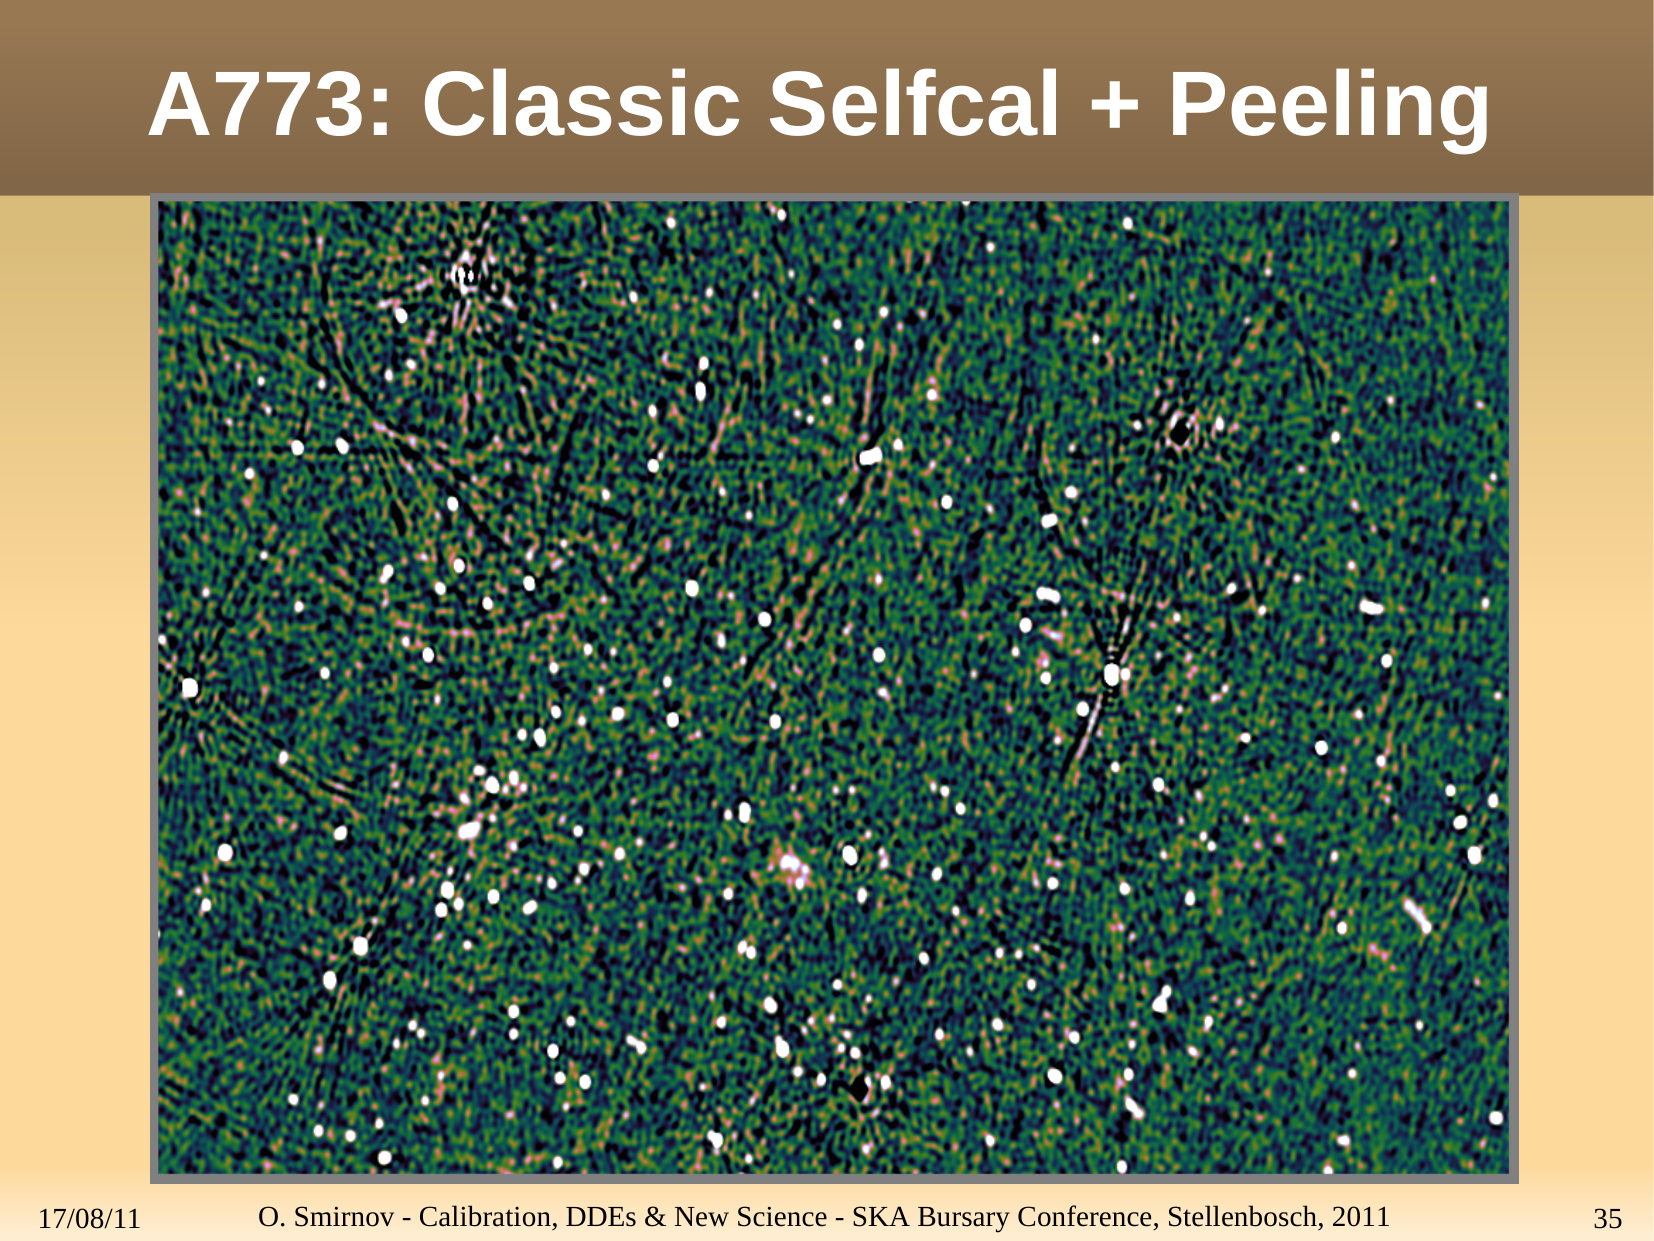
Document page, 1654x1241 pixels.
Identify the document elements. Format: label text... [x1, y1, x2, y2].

picture [0, 0, 1654, 1241]
title A773: Classic Selfcal + Peeling [76, 0, 1565, 208]
